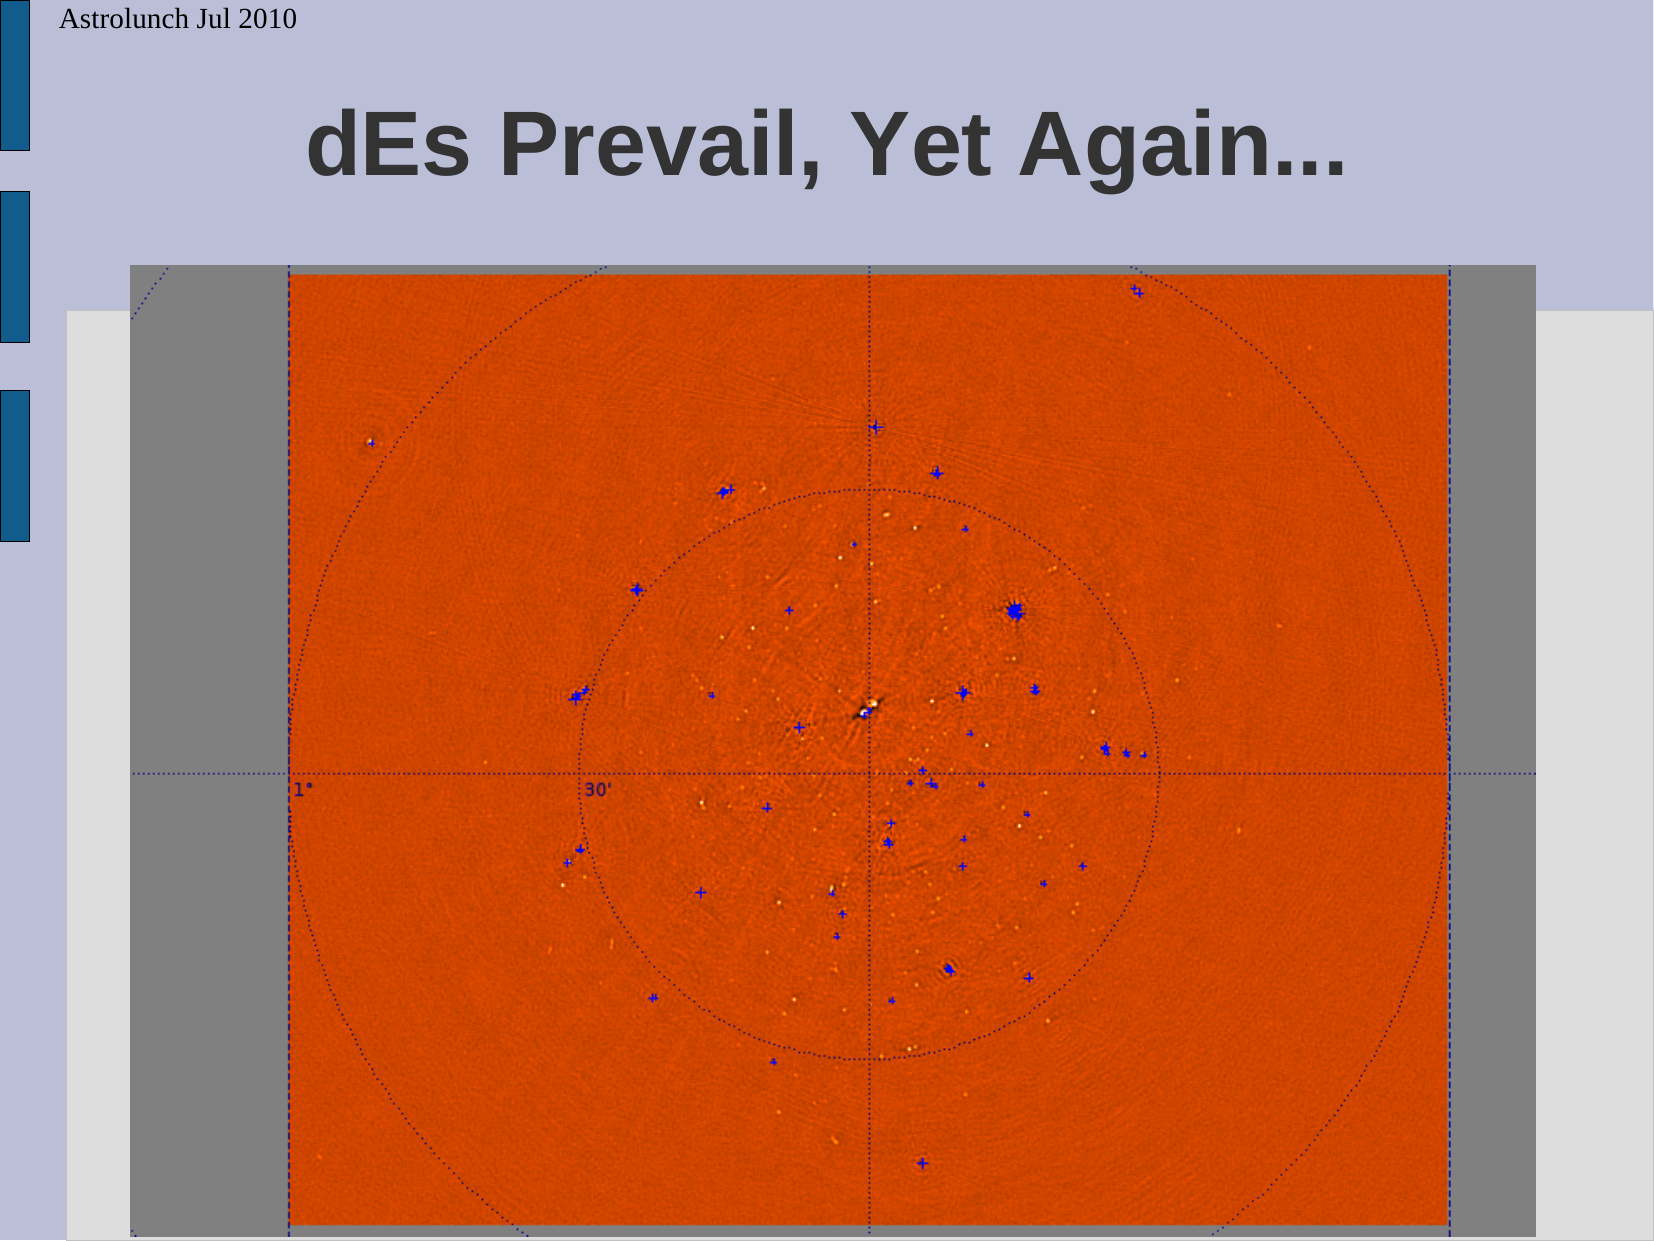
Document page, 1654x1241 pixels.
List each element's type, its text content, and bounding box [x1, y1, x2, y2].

picture [130, 265, 1536, 1237]
title dEs Prevail, Yet Again... [121, 92, 1534, 298]
